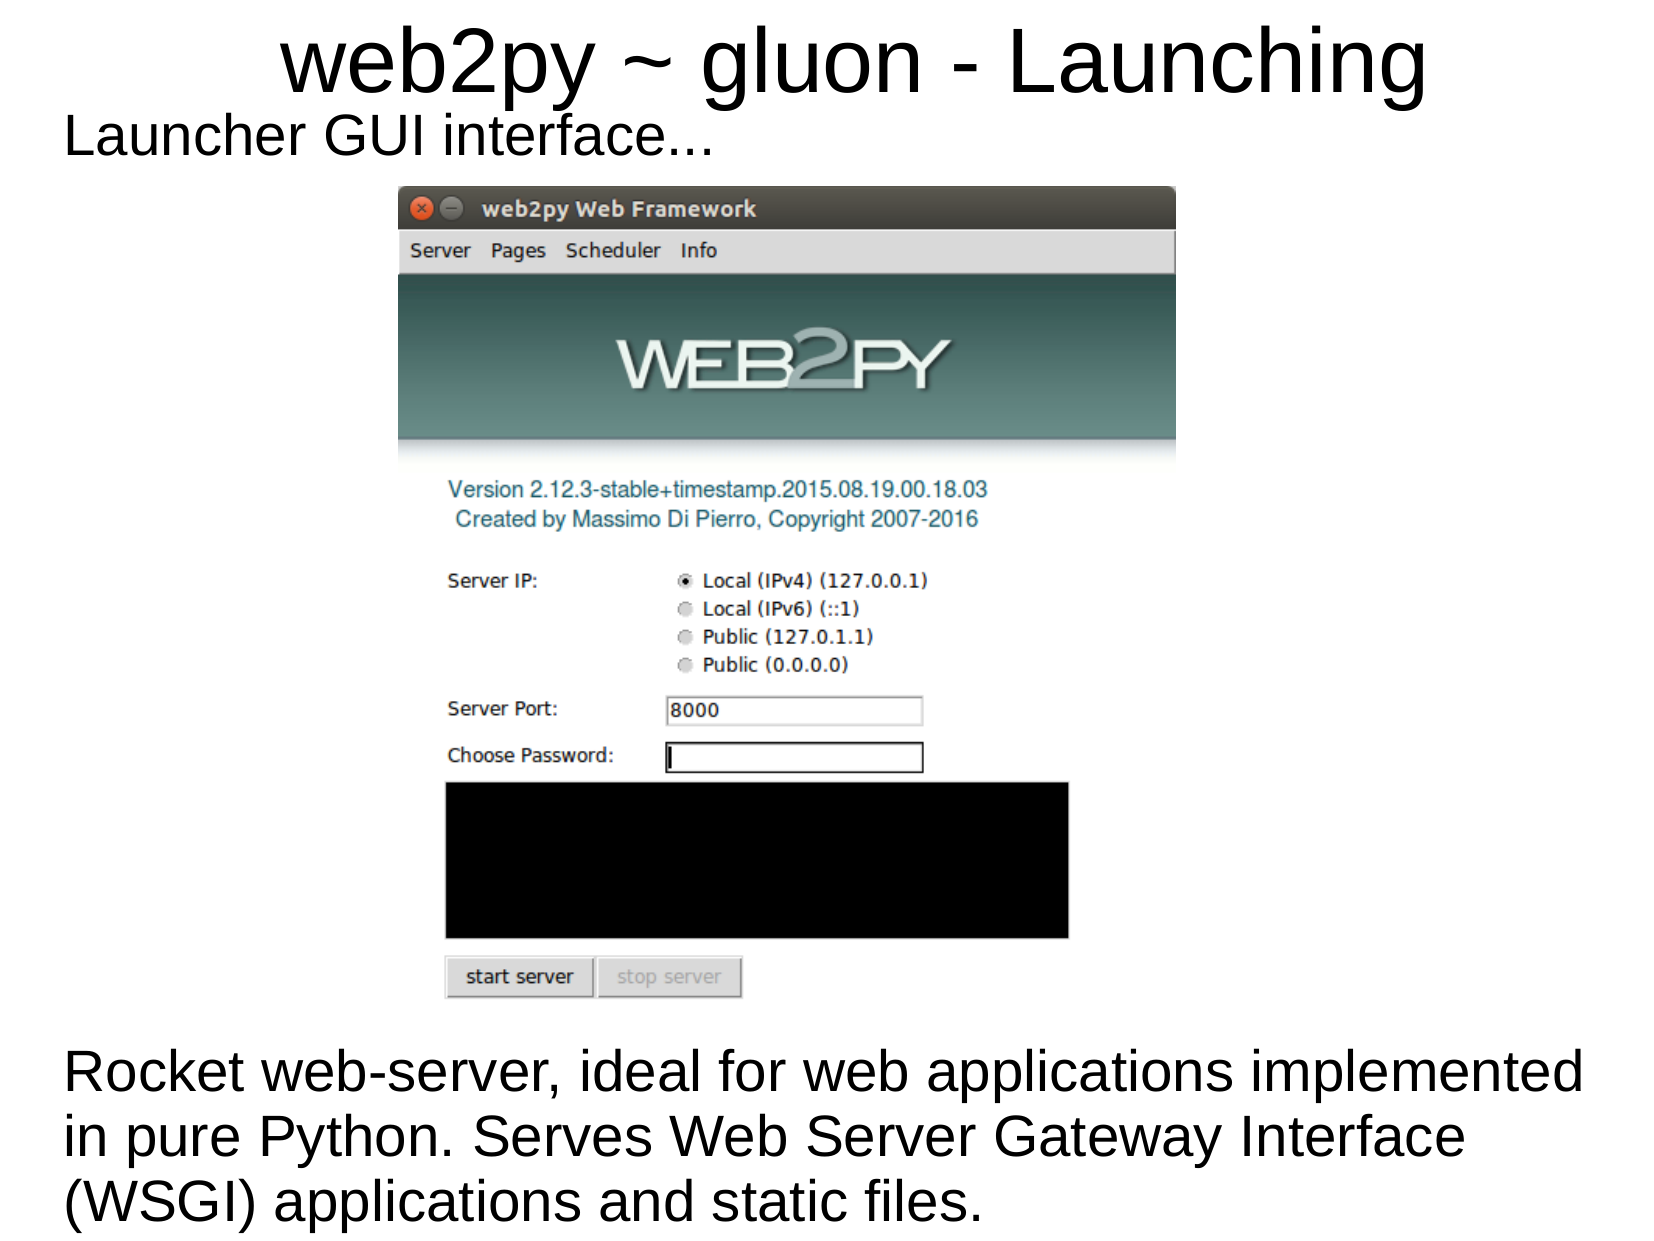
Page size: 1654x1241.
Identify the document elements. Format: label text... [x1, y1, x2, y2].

title web2py ~ gluon - Launching [111, 9, 1600, 102]
title Rocket web-server, ideal for web applications implemented in pure Python. Serves Web Server Gateway Interface (WSGI) applications and static files. [63, 1006, 1627, 1241]
title Launcher GUI interface... [63, 102, 1627, 168]
picture [398, 186, 1176, 1006]
